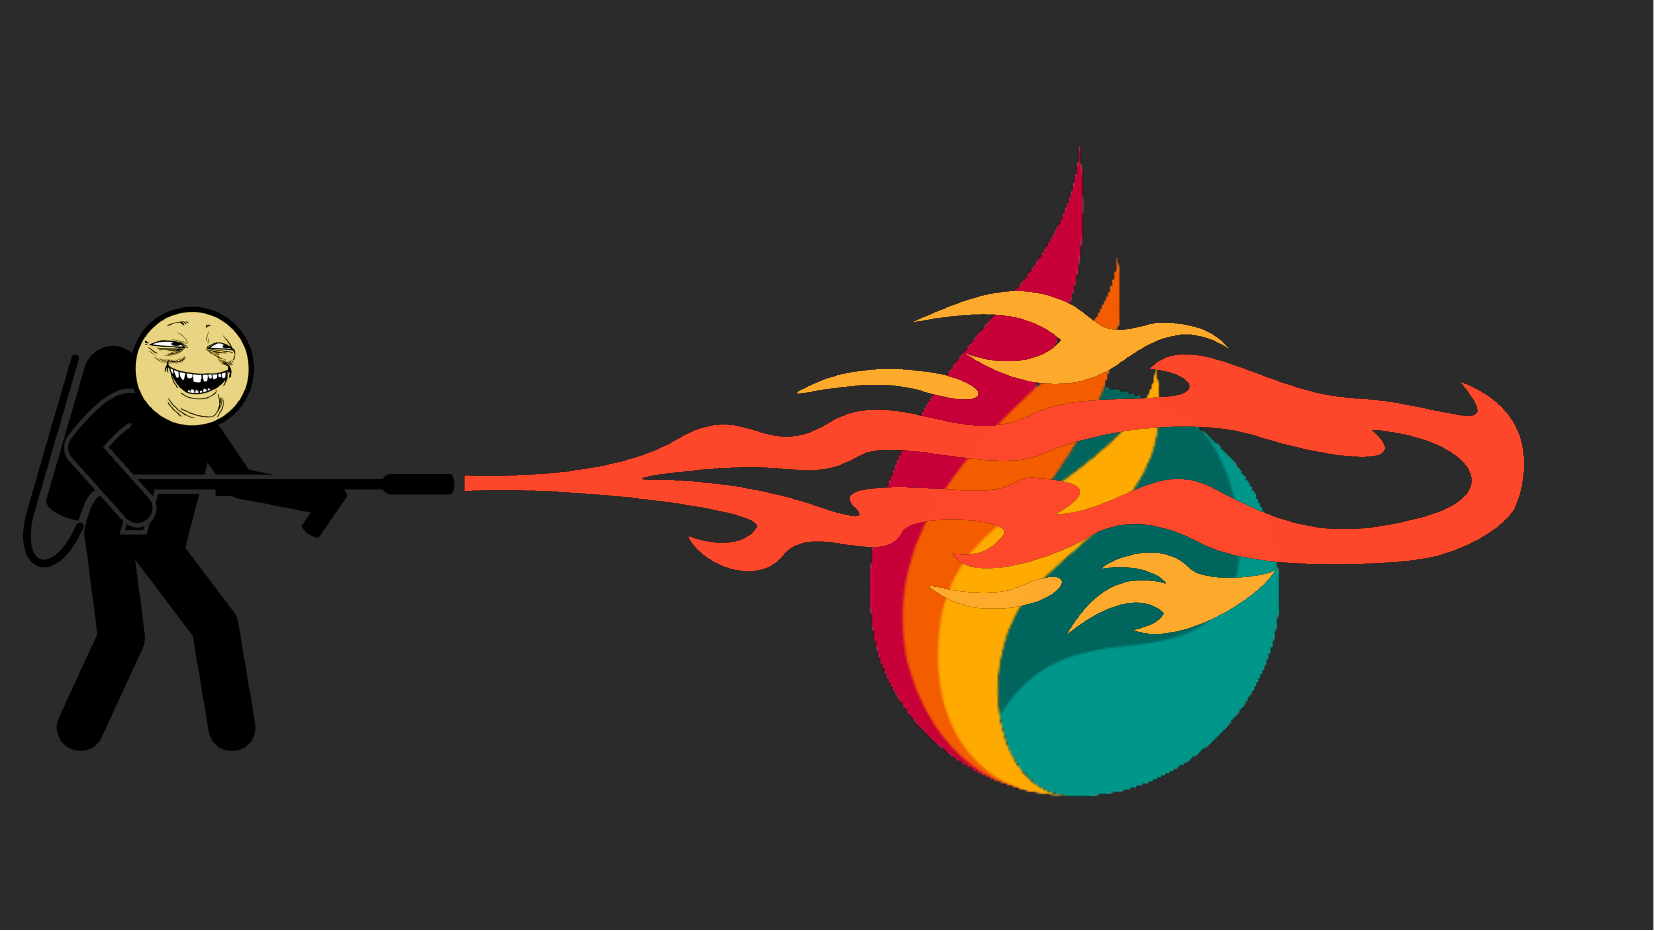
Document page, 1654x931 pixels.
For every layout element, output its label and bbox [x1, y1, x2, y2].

picture [23, 131, 1524, 799]
